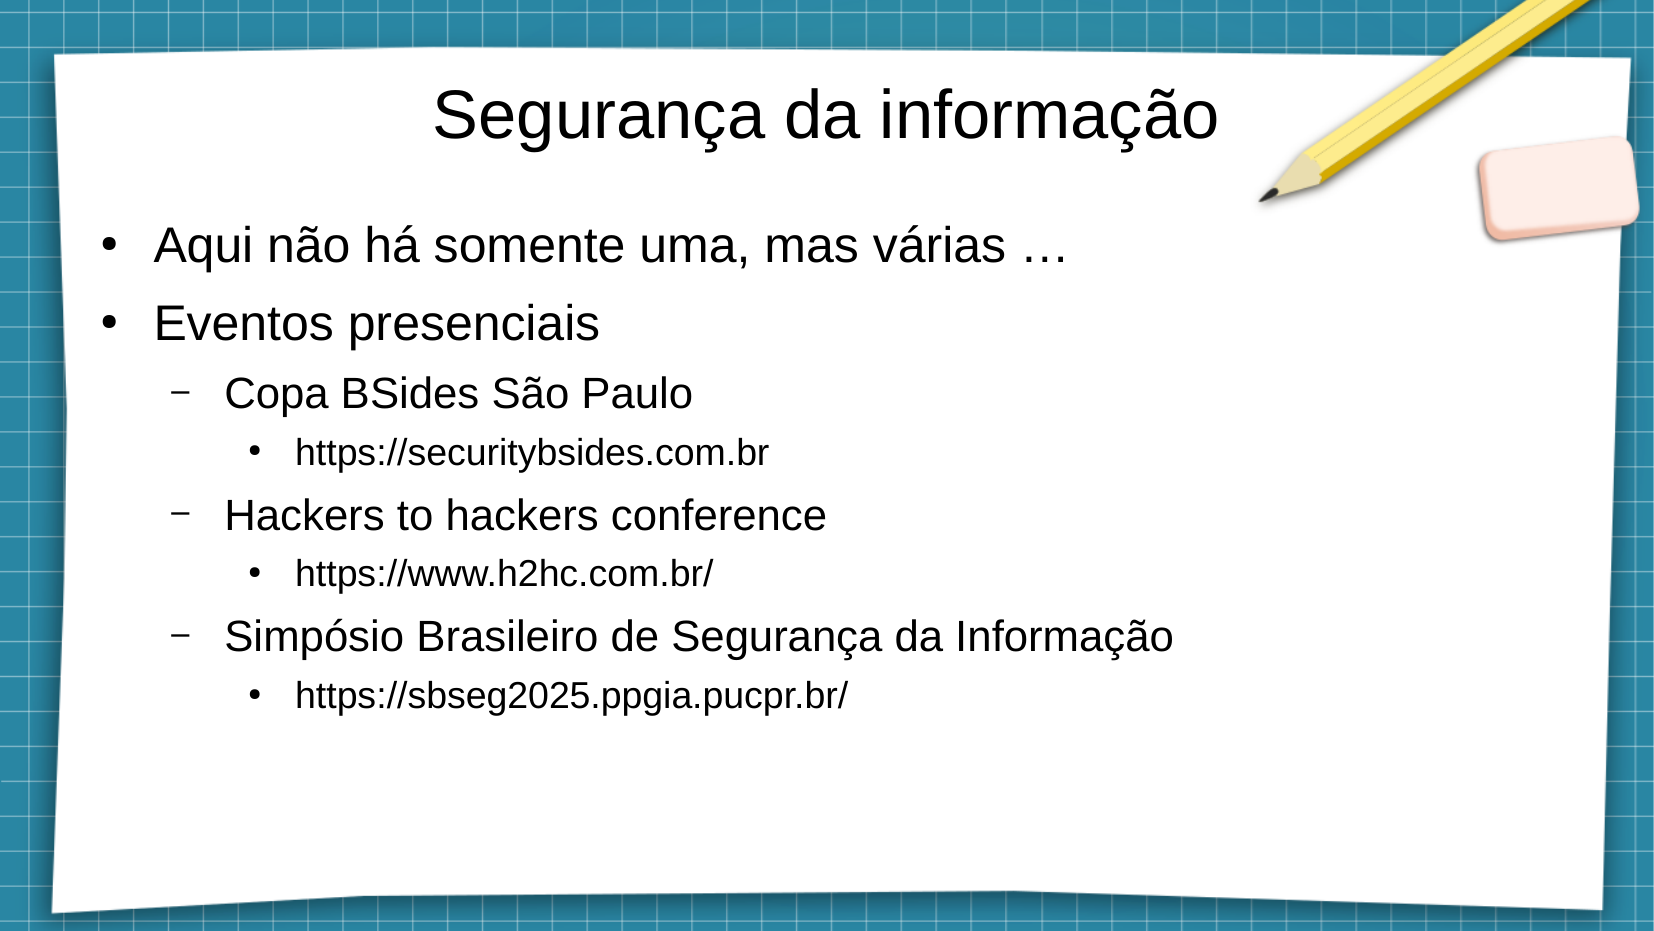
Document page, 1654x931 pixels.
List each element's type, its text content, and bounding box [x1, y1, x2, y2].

picture [0, 0, 1654, 931]
list Aqui não há somente uma, mas várias … Eventos presenciais Copa BSides São Paulo https://securitybsides.com.br Hackers to hackers conference https://www.h2hc.com.br/ Simpósio Brasileiro de Segurança da Informação https://sbseg2025.ppgia.pucpr.br/ [82, 217, 1571, 758]
title Segurança da informação [82, 37, 1571, 193]
